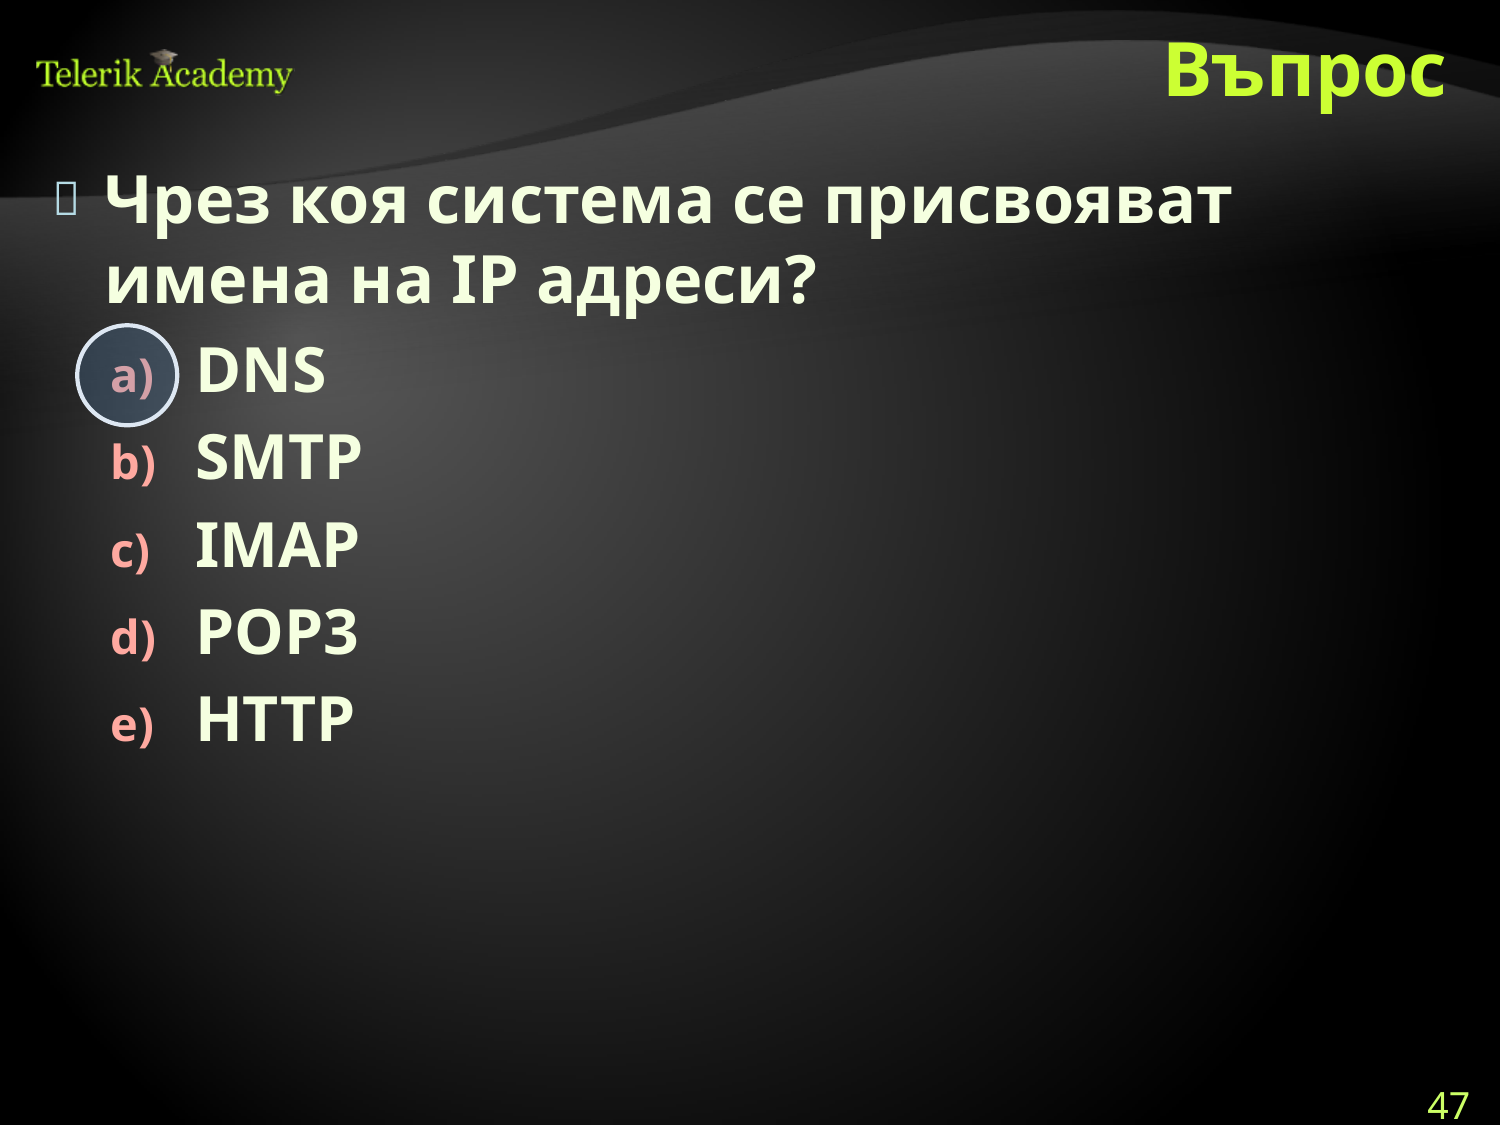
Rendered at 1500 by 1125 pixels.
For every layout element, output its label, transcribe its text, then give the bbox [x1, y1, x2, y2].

list Чрез коя система се присвояват имена на IP адреси? DNS SMTP IMAP POP3 HTTP [37, 149, 1463, 1100]
text_box [77, 325, 178, 426]
slide_number <number> [1412, 1074, 1488, 1113]
picture [0, 0, 1500, 1125]
title Въпрос [300, 12, 1463, 149]
